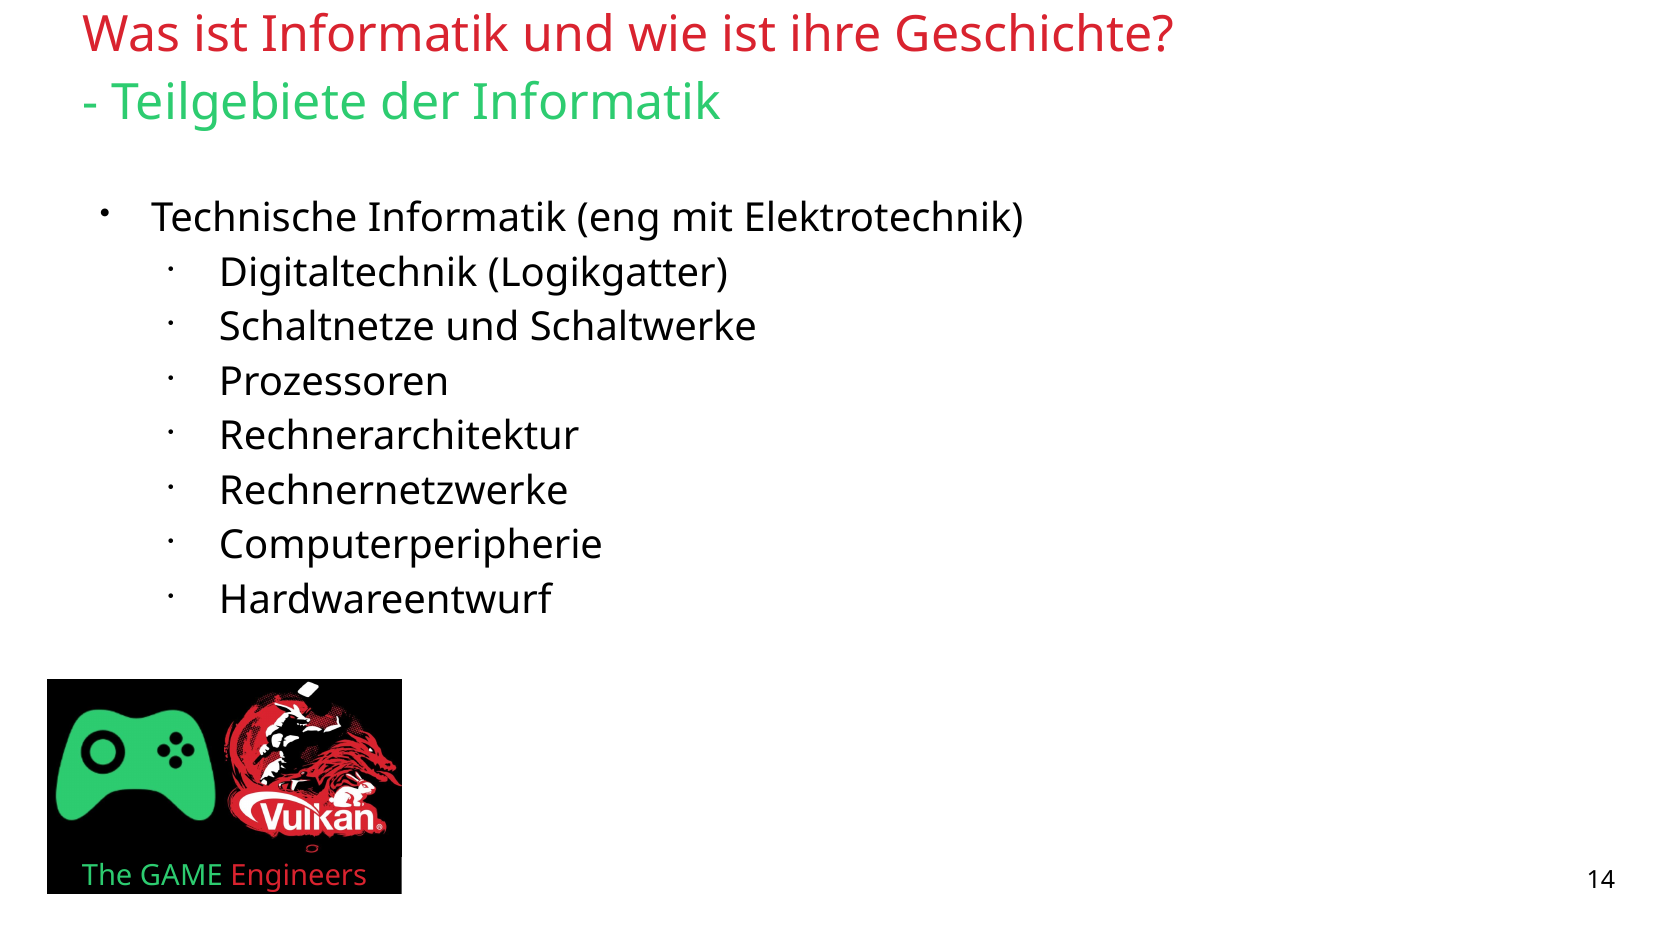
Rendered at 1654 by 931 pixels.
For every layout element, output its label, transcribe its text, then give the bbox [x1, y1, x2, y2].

list Technische Informatik (eng mit Elektrotechnik) Digitaltechnik (Logikgatter) Schaltnetze und Schaltwerke Prozessoren Rechnerarchitektur Rechnernetzwerke Computerperipherie Hardwareentwurf [82, 188, 1572, 626]
title Was ist Informatik und wie ist ihre Geschichte? - Teilgebiete der Informatik [82, 7, 1571, 125]
picture [47, 679, 402, 857]
